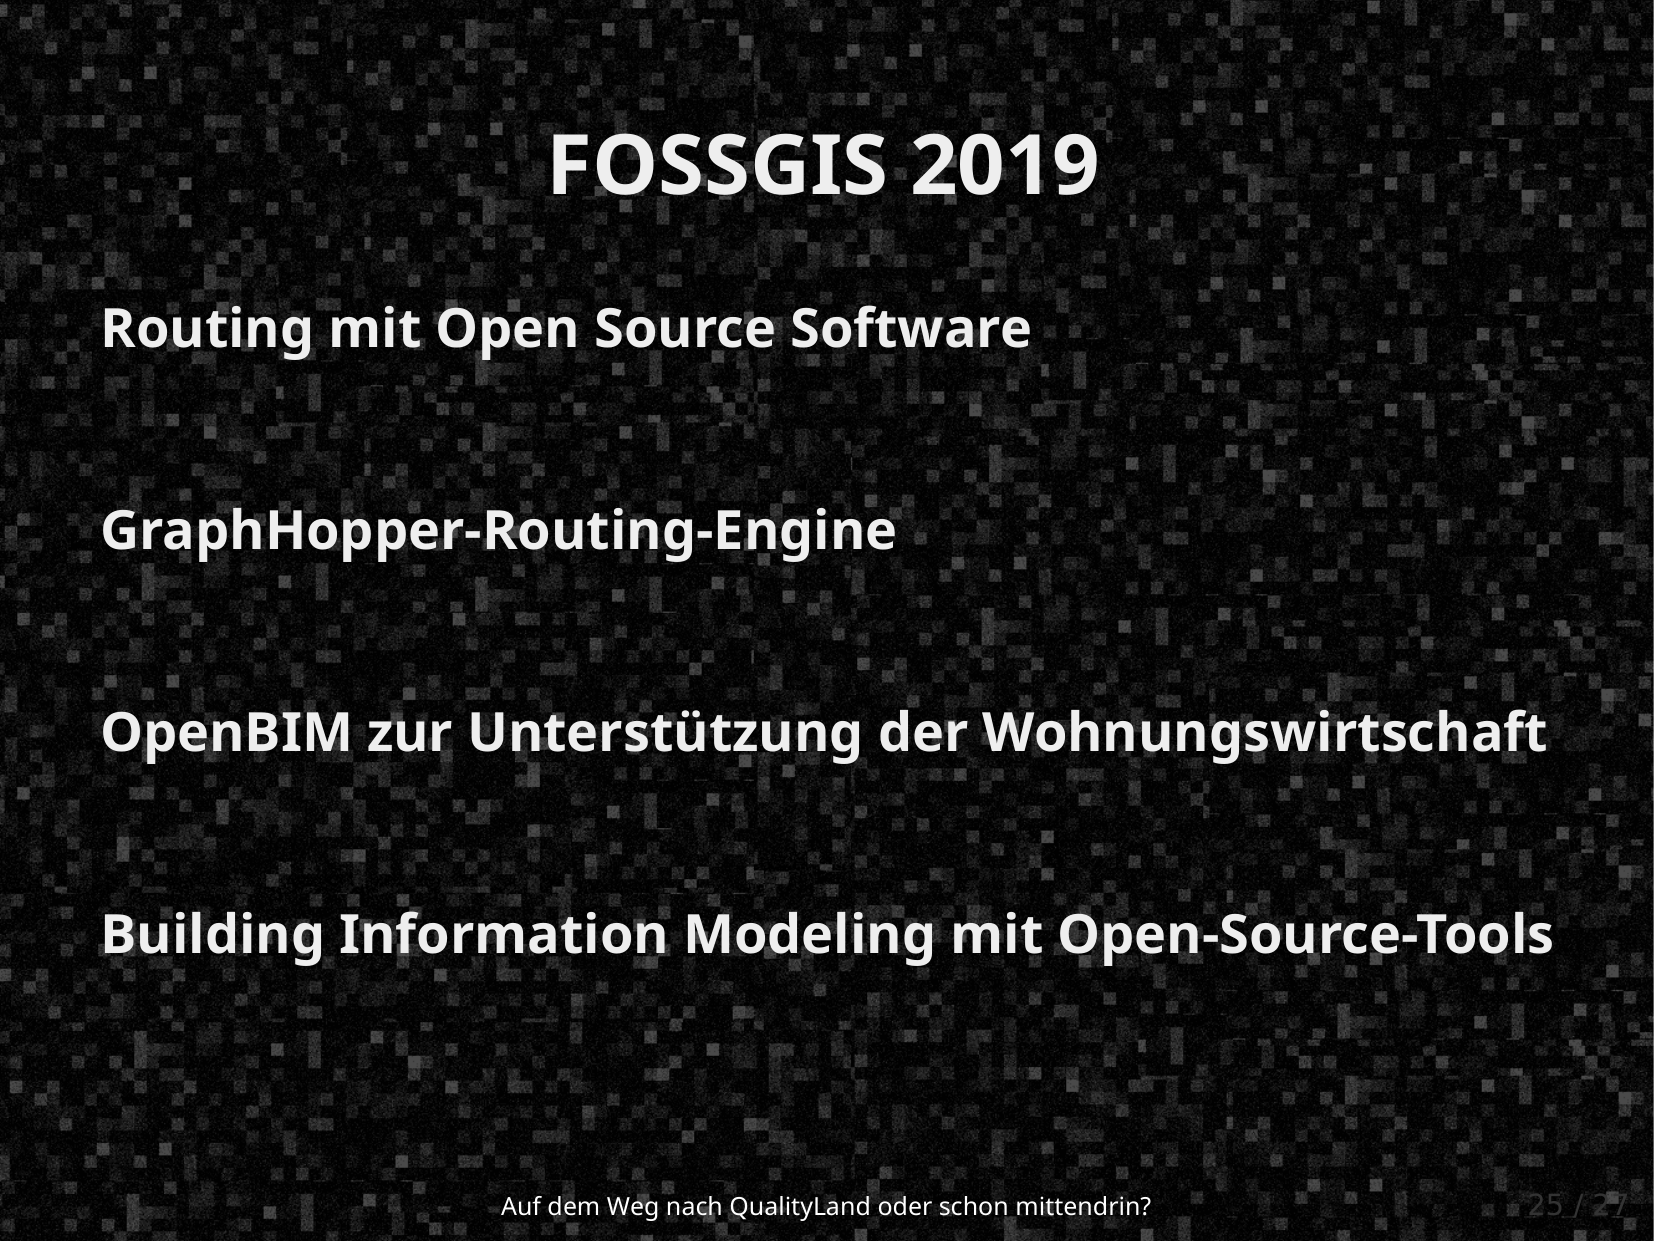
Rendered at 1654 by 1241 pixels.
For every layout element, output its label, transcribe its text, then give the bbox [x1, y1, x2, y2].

list Routing mit Open Source Software GraphHopper-Routing-Engine OpenBIM zur Unterstützung der Wohnungswirtschaft Building Information Modeling mit Open-Source-Tools [82, 290, 1571, 1109]
title FOSSGIS 2019 [129, 107, 1518, 218]
picture [0, 0, 1654, 1241]
